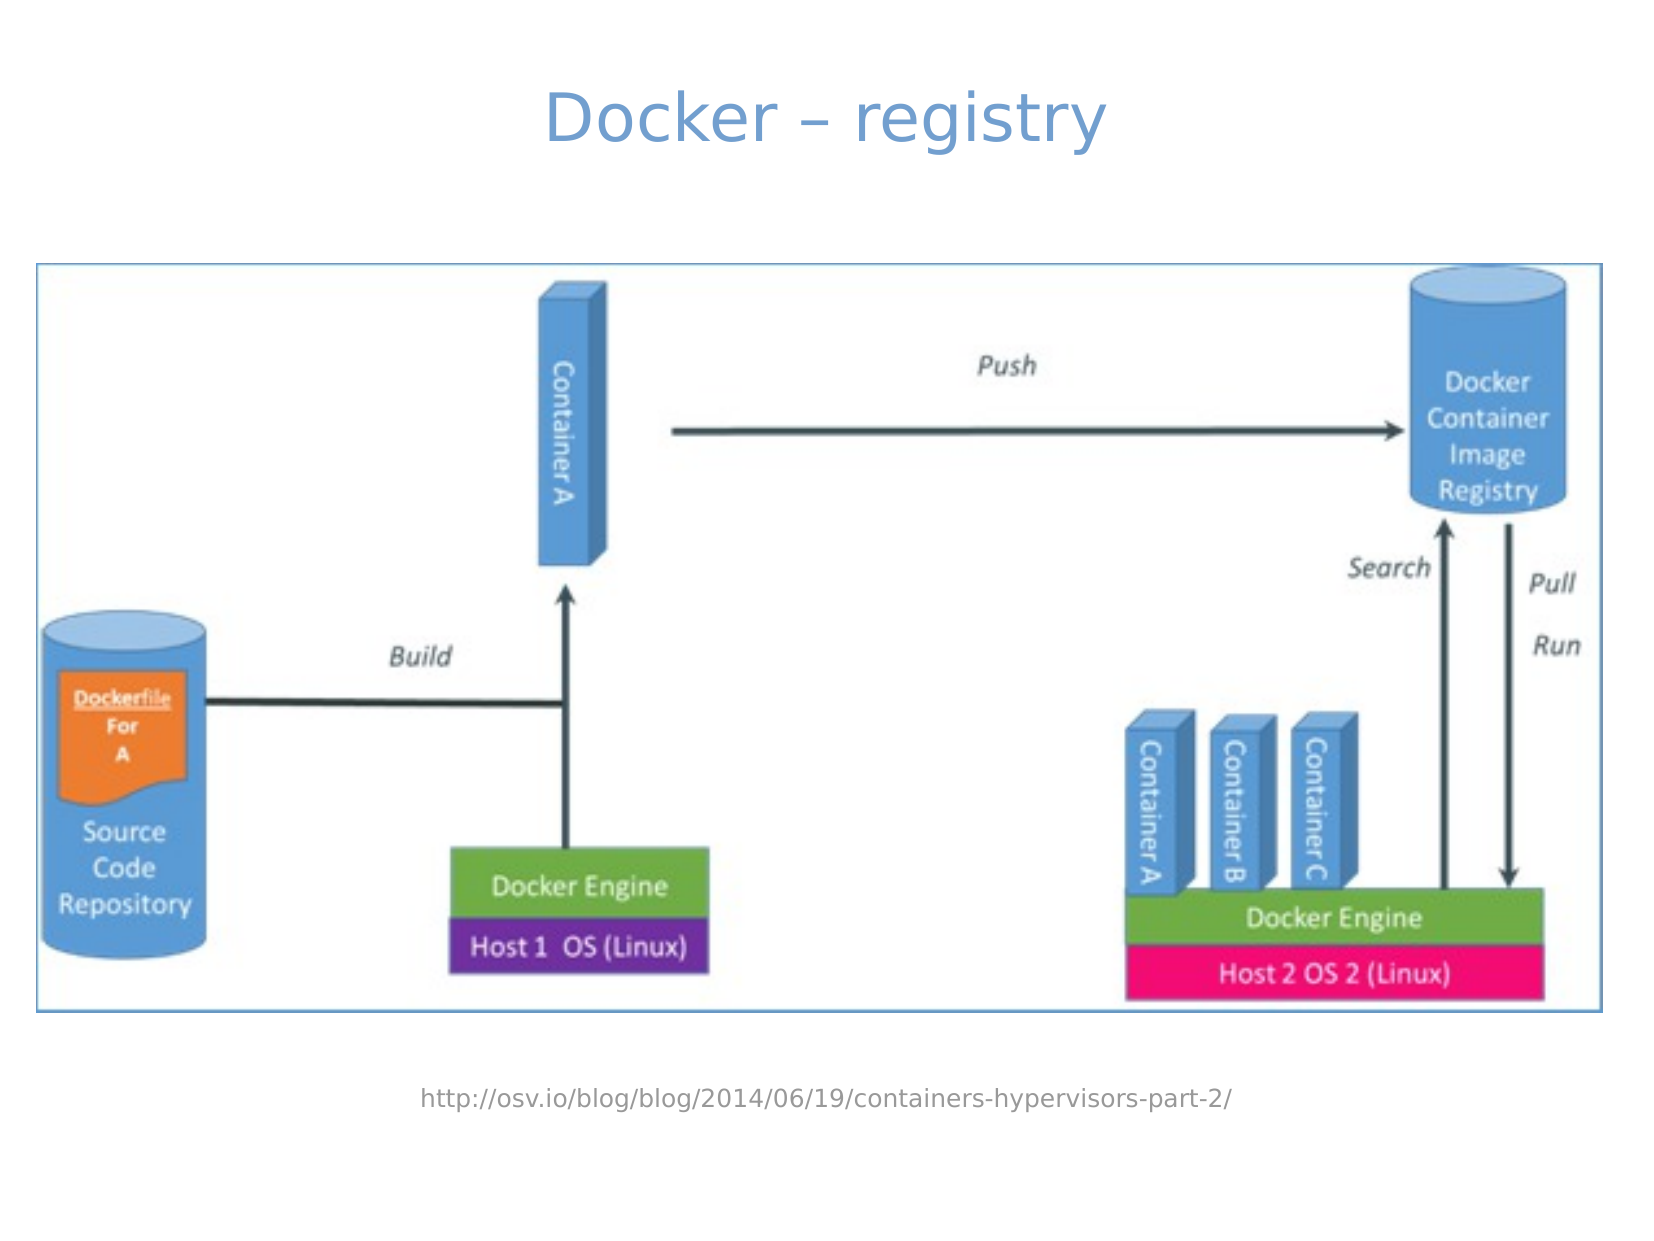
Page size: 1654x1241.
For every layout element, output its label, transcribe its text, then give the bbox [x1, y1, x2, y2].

picture [36, 263, 1603, 1013]
text_box http://osv.io/blog/blog/2014/06/19/containers-hypervisors-part-2/ [405, 1077, 1249, 1136]
text_box Docker – registry [529, 72, 1125, 166]
